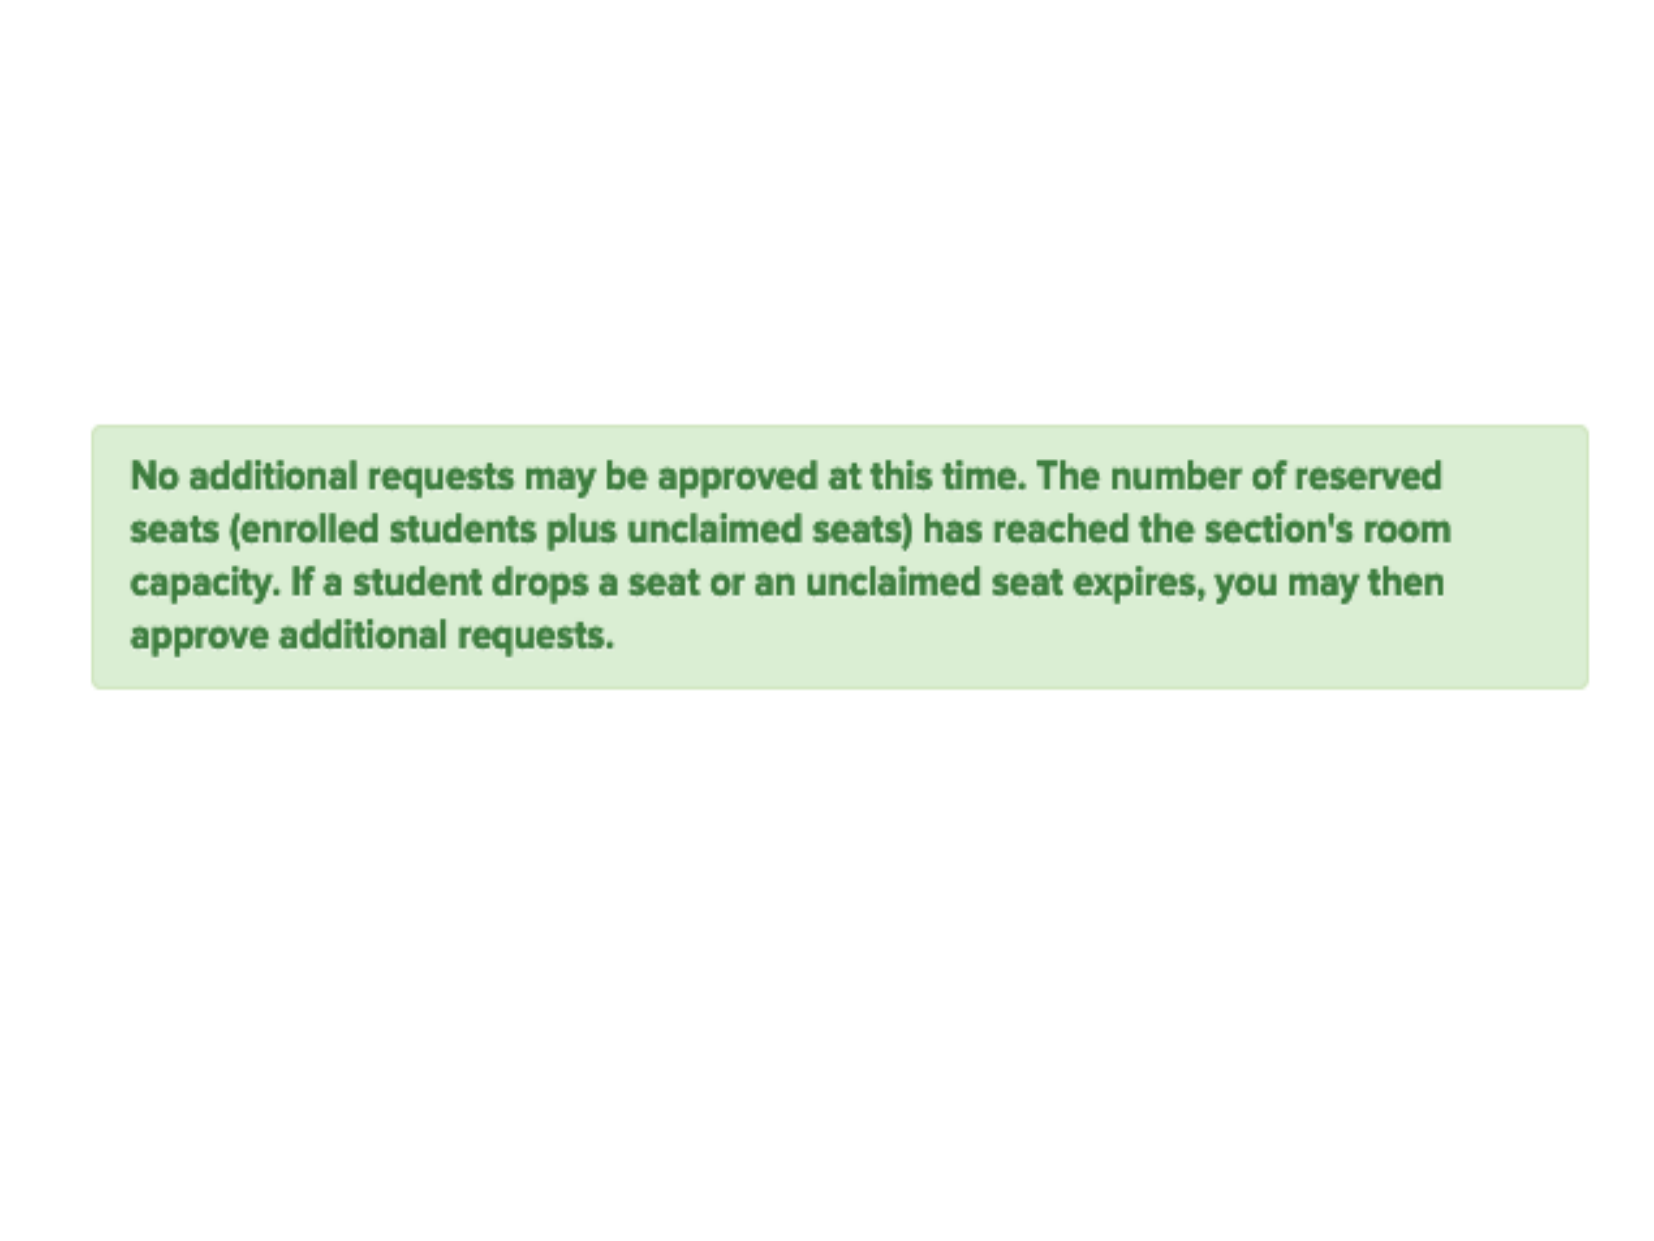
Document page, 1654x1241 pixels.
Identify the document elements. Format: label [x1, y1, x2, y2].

picture [66, 408, 1621, 721]
